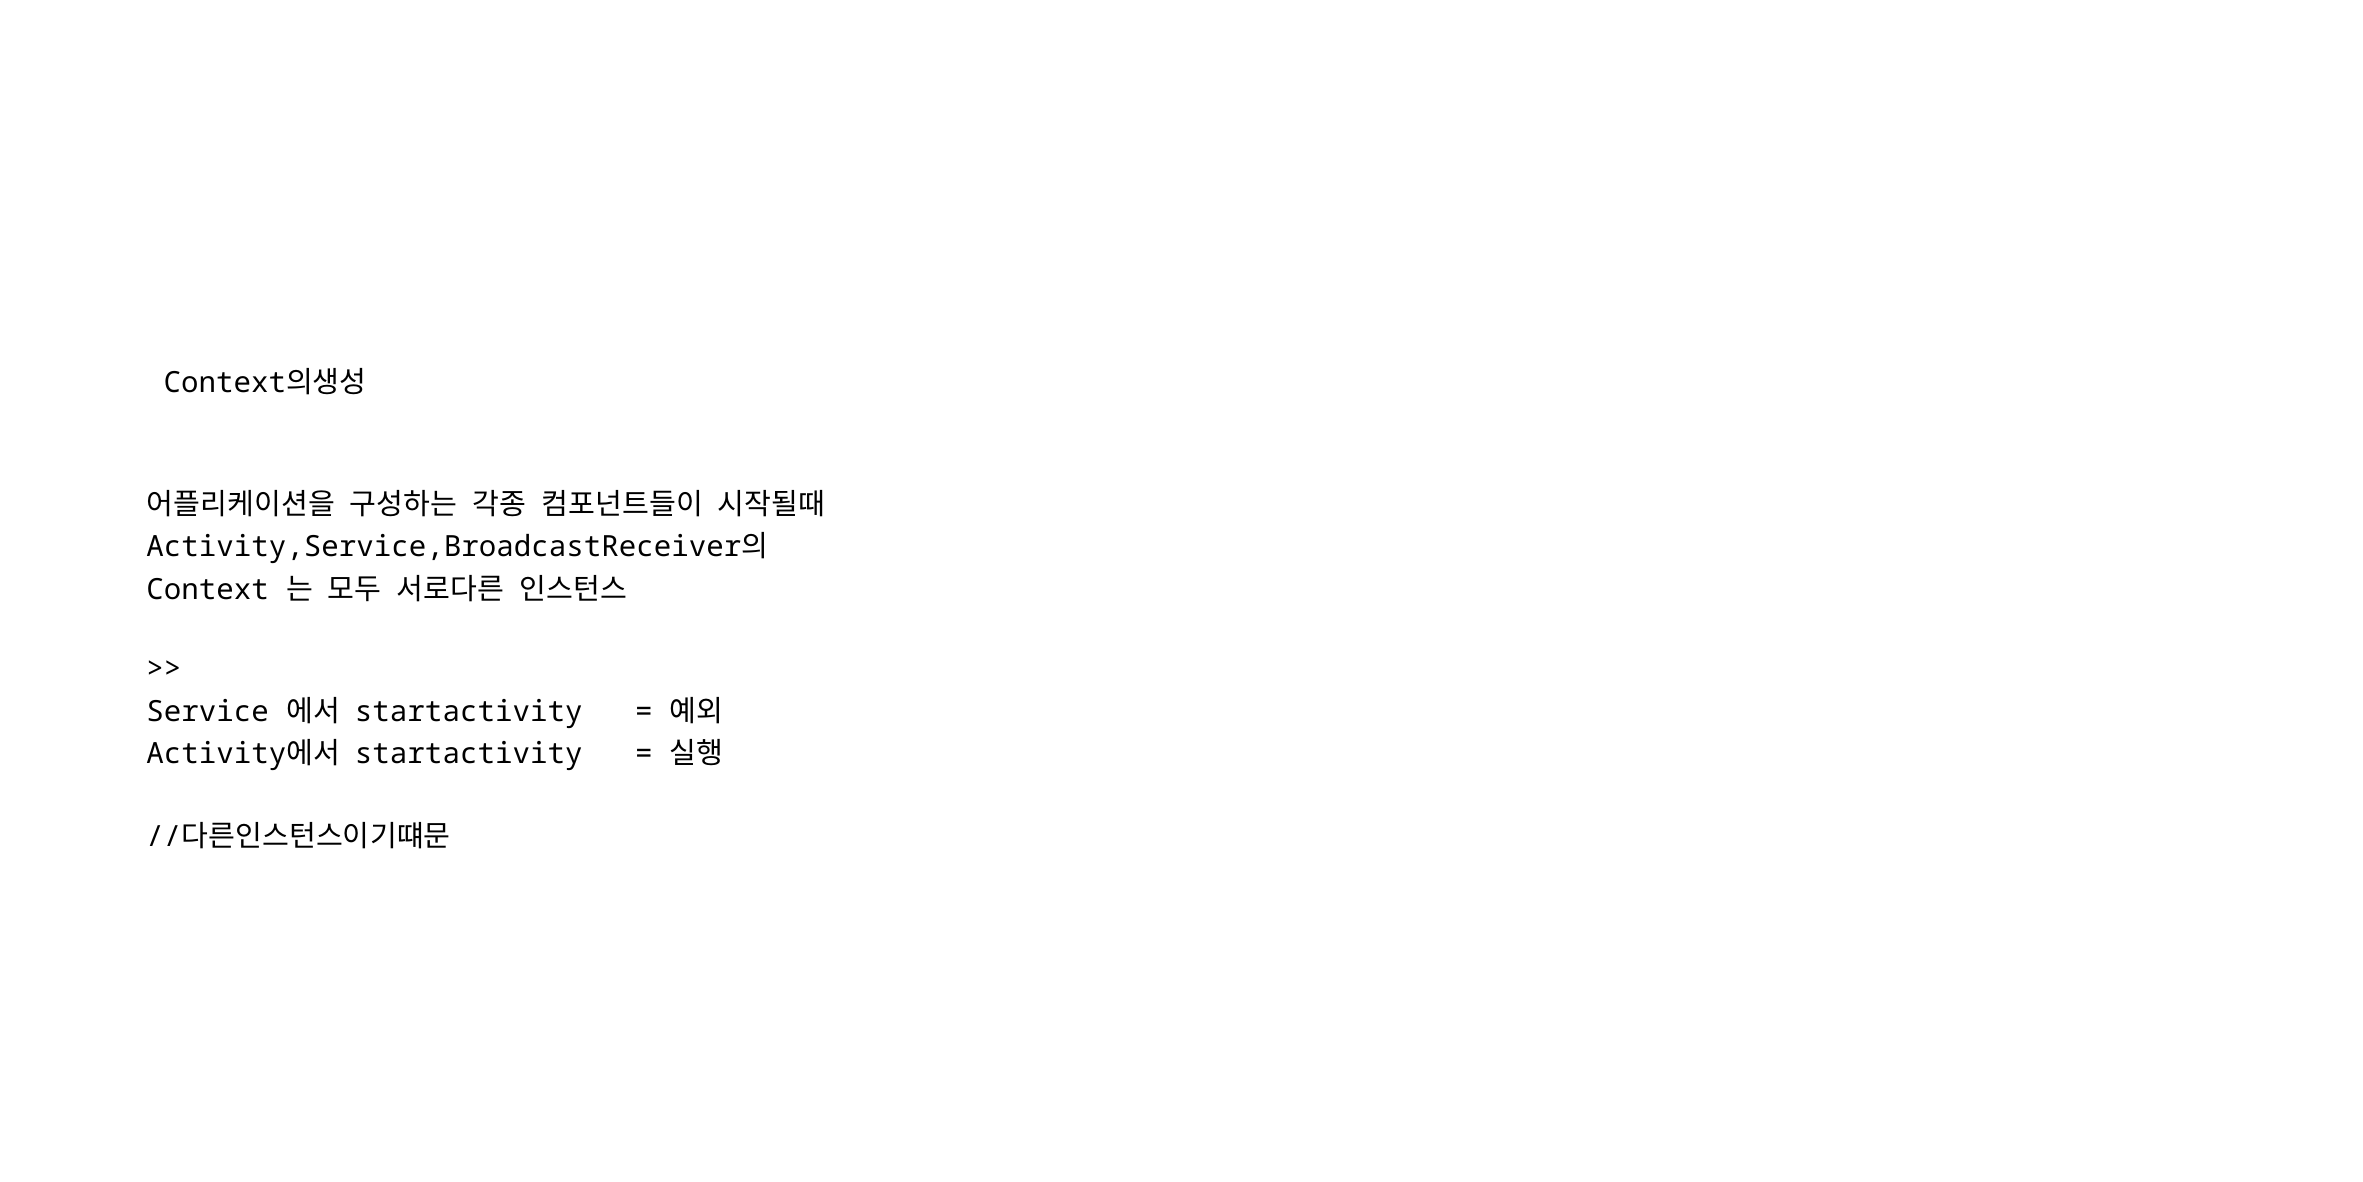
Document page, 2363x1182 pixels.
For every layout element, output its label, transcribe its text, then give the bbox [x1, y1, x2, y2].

text_box Context의생성 어플리케이션을 구성하는 각종 컴포넌트들이 시작될때 Activity,Service,BroadcastReceiver의 Context 는 모두 서로다른 인스턴스 >> Service 에서 startactivity = 예외 Activity에서 startactivity = 실행 //다른인스턴스이기떄문 [131, 311, 898, 794]
